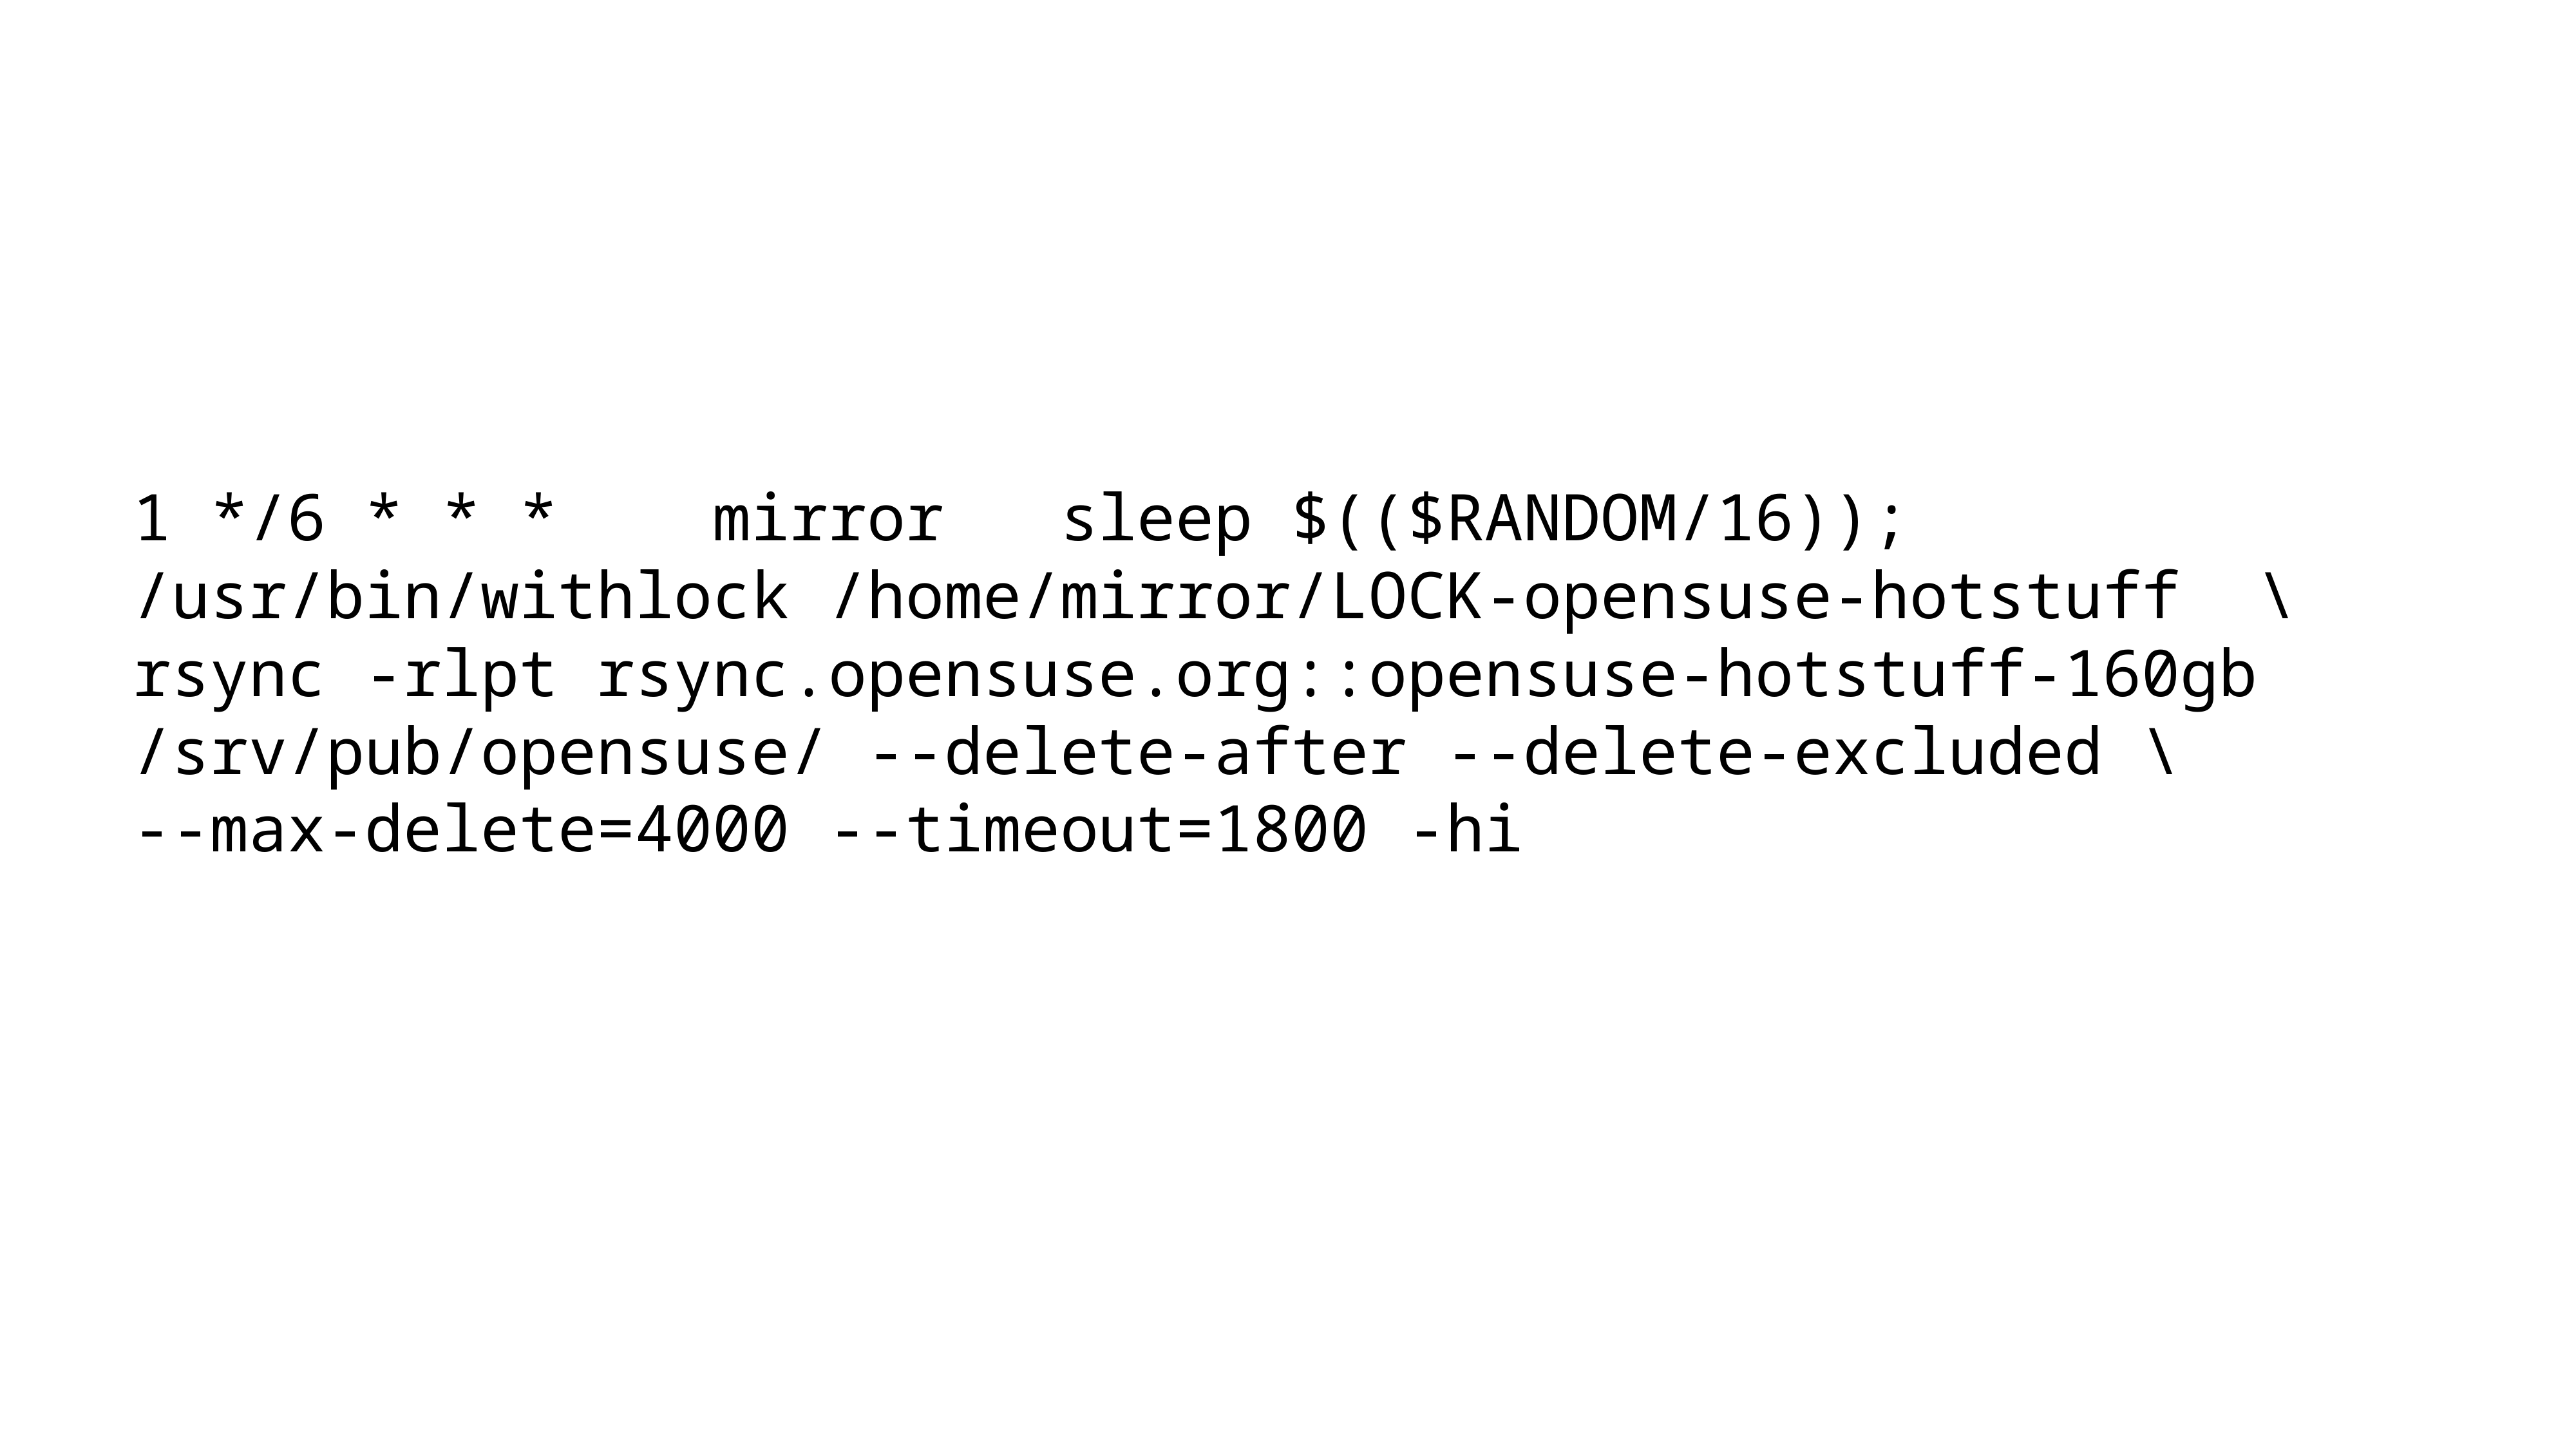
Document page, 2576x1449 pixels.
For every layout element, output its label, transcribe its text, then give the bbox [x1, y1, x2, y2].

list 1 */6 * * * mirror sleep $(($RANDOM/16)); /usr/bin/withlock /home/mirror/LOCK-opensuse-hotstuff \ rsync -rlpt rsync.opensuse.org::opensuse-hotstuff-160gb /srv/pub/opensuse/ --delete-after --delete-excluded \ --max-delete=4000 --timeout=1800 -hi [127, 486, 2449, 963]
